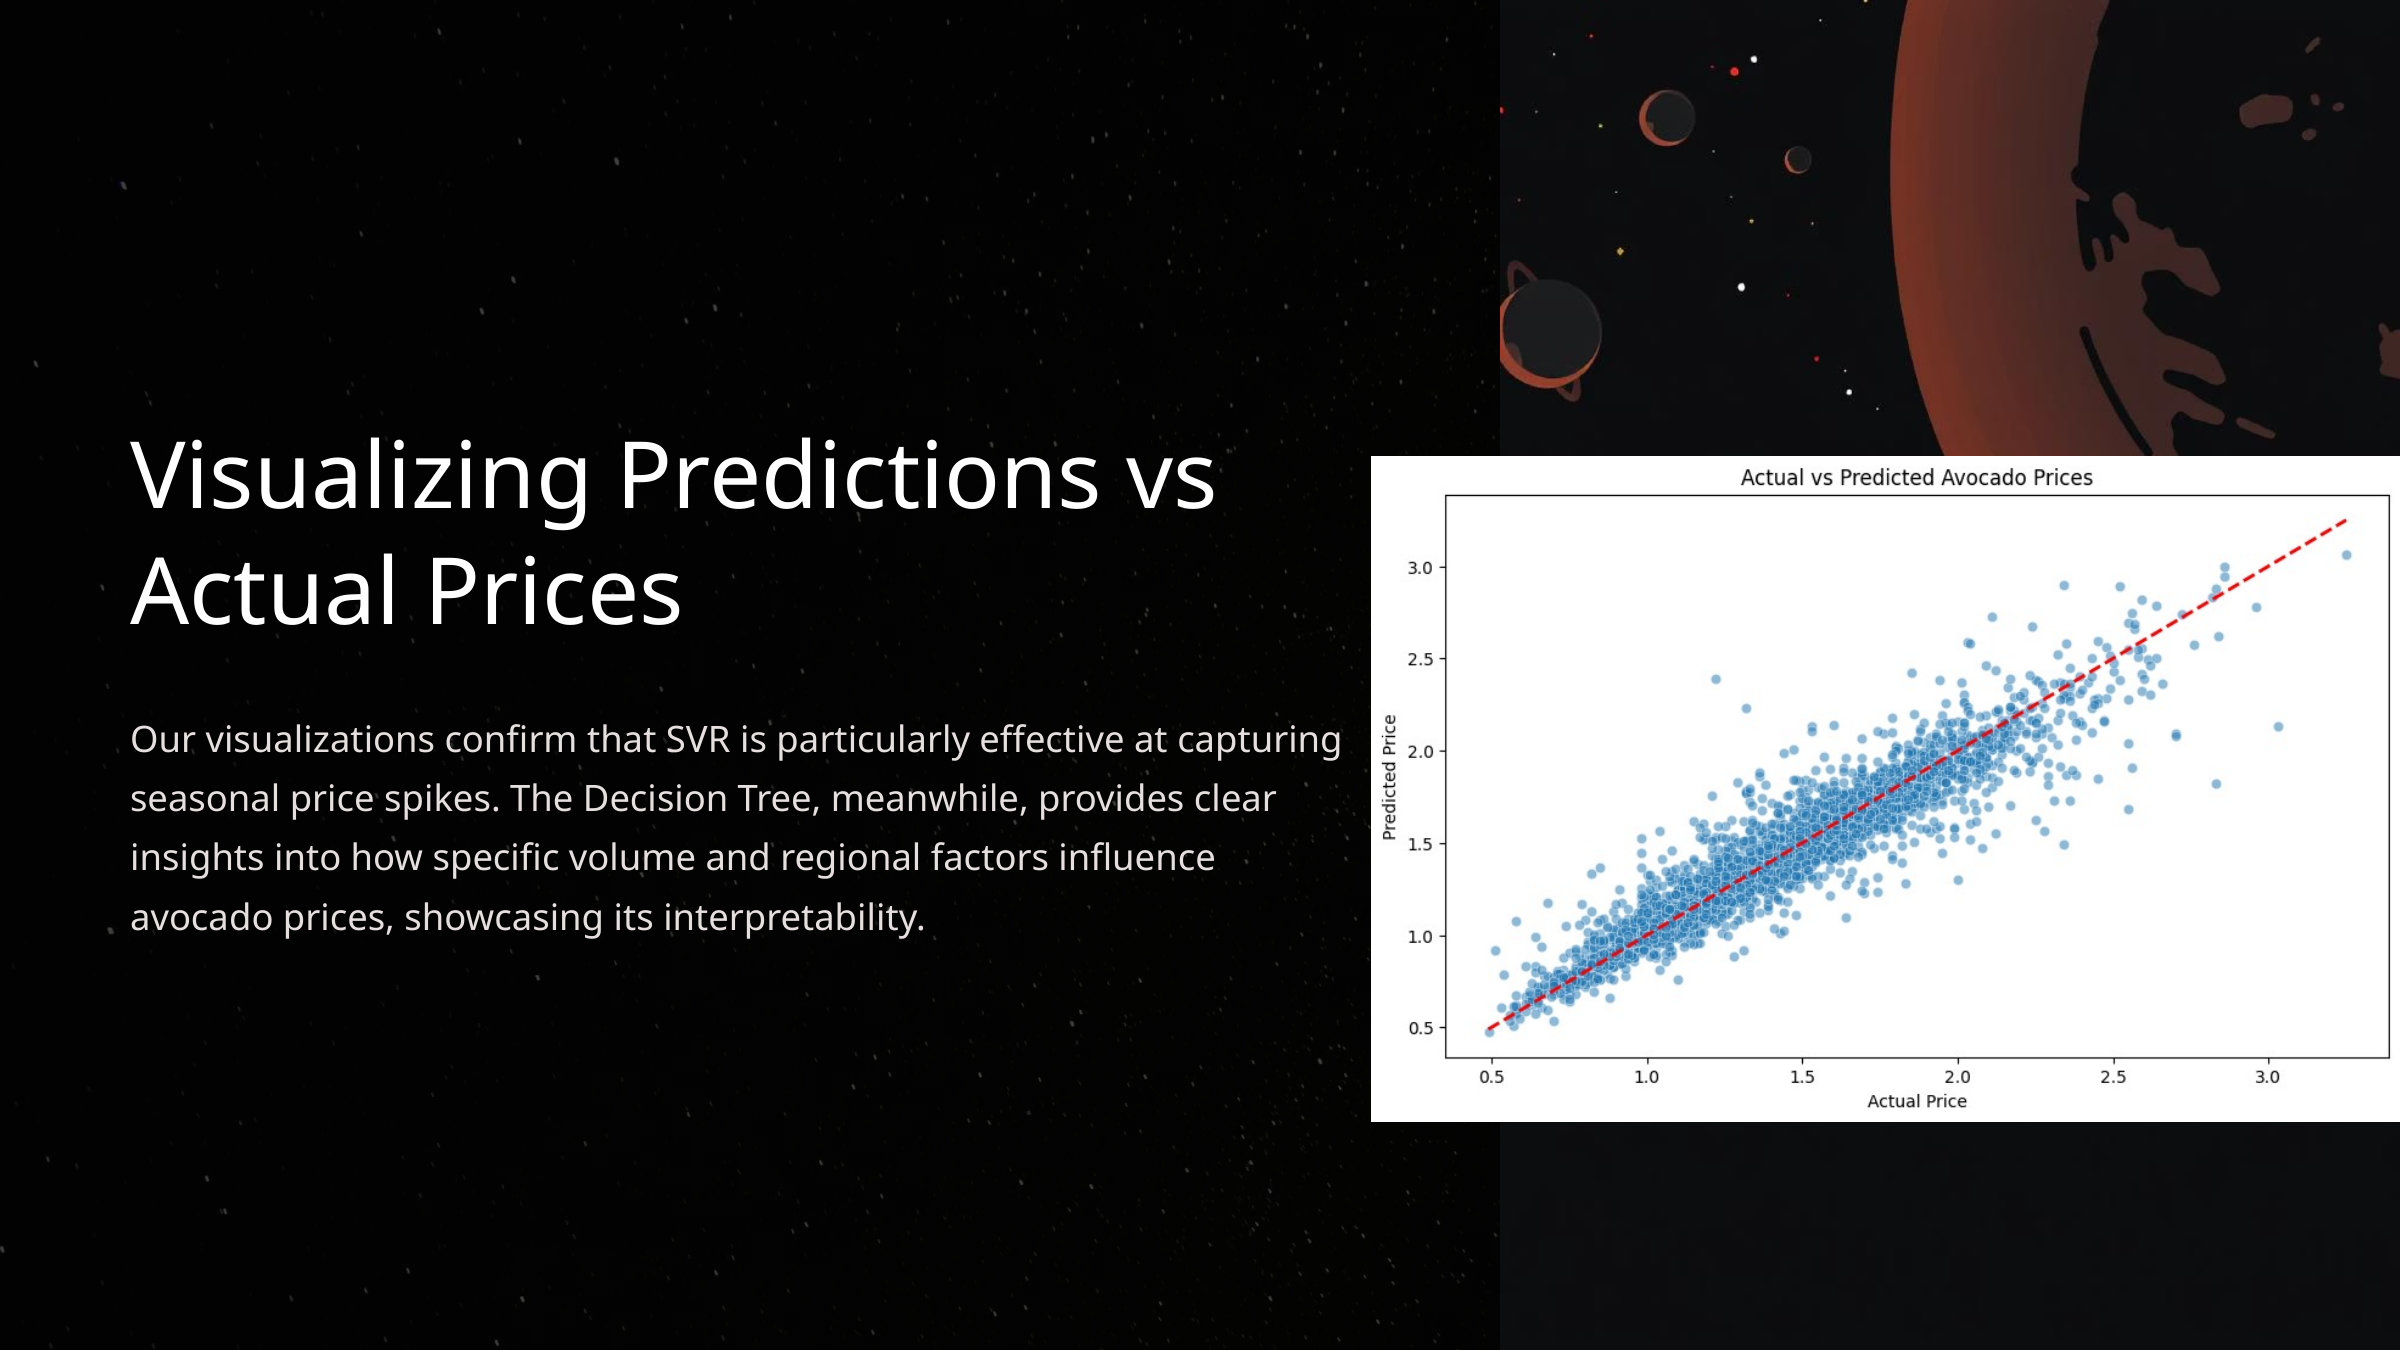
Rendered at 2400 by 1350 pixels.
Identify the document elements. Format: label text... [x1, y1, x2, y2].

text_box Our visualizations confirm that SVR is particularly effective at capturing seasonal price spikes. The Decision Tree, meanwhile, provides clear insights into how specific volume and regional factors influence avocado prices, showcasing its interpretability. [130, 700, 1370, 939]
picture [0, 0, 2400, 1350]
text_box Visualizing Predictions vs Actual Prices [130, 411, 1370, 645]
